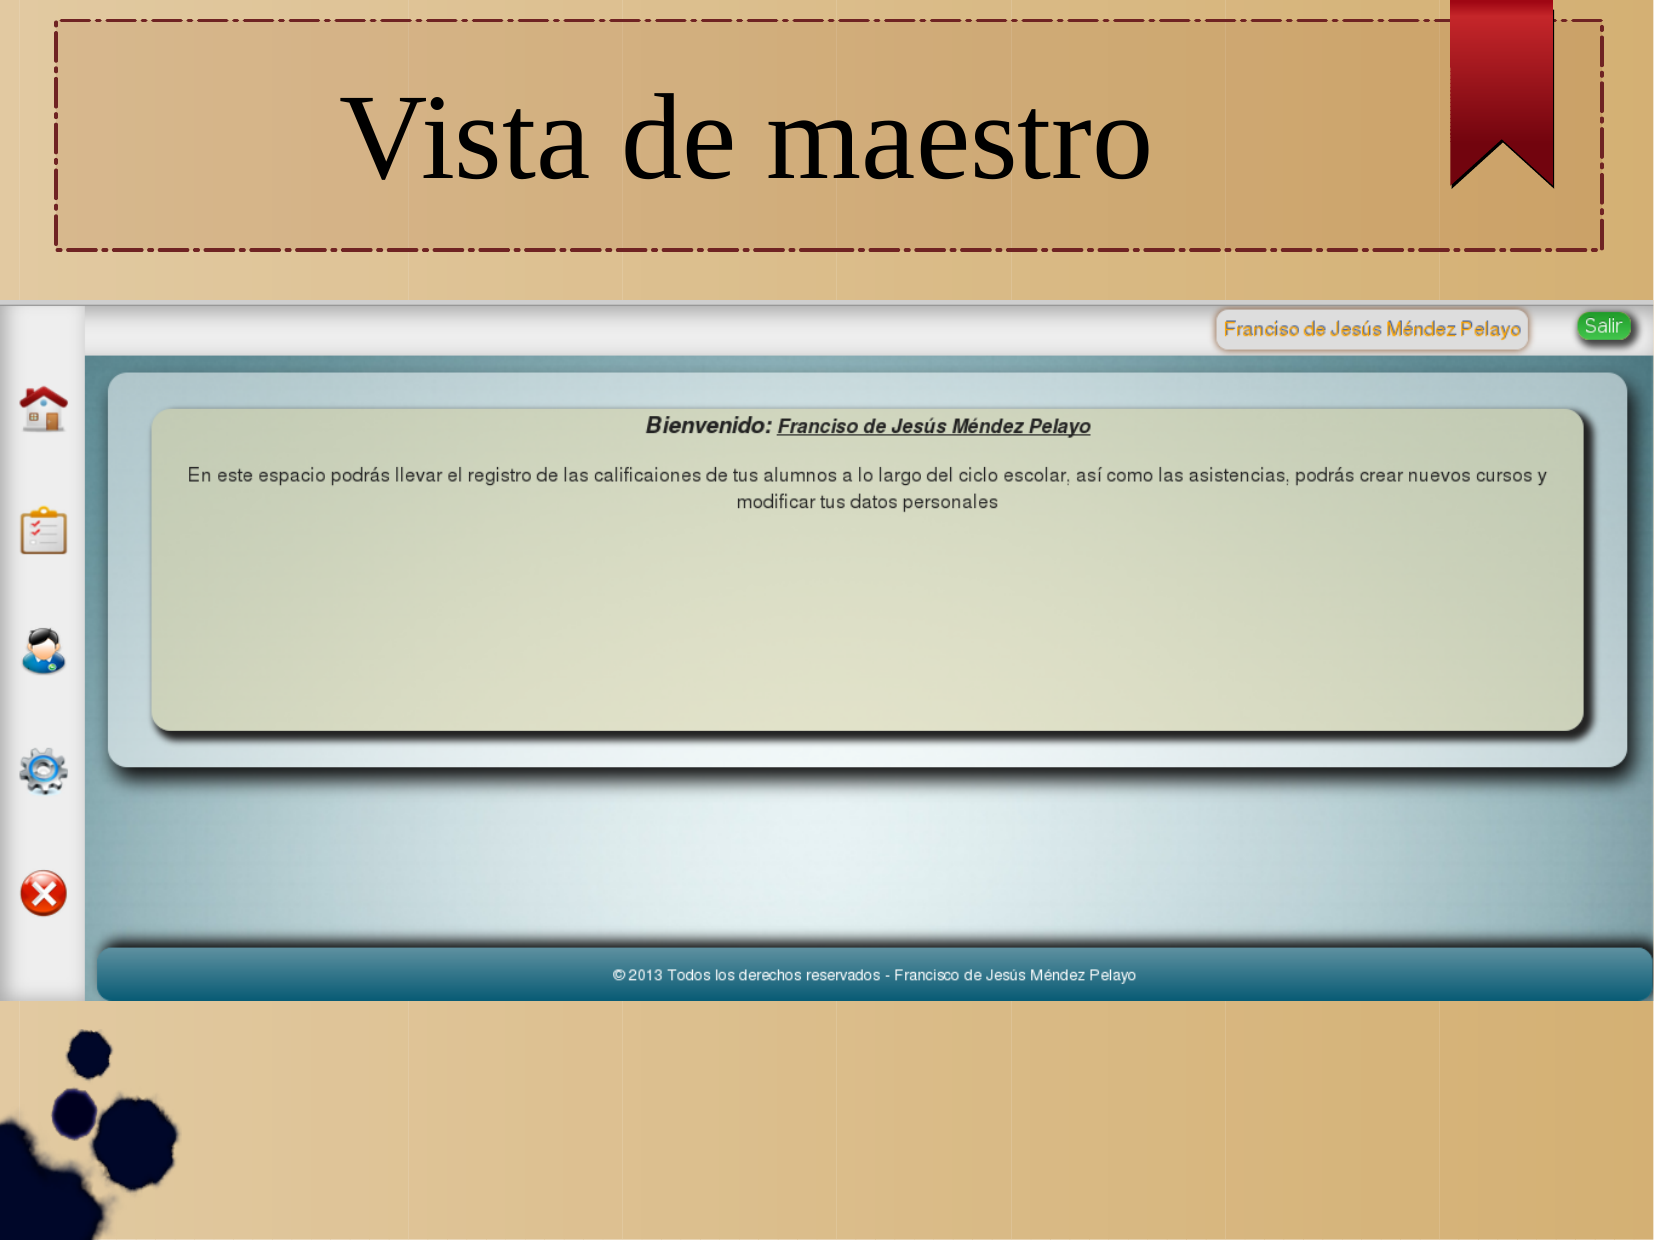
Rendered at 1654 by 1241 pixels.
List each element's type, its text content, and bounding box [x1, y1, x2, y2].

title Vista de maestro [82, 47, 1412, 229]
picture [0, 300, 1654, 1001]
